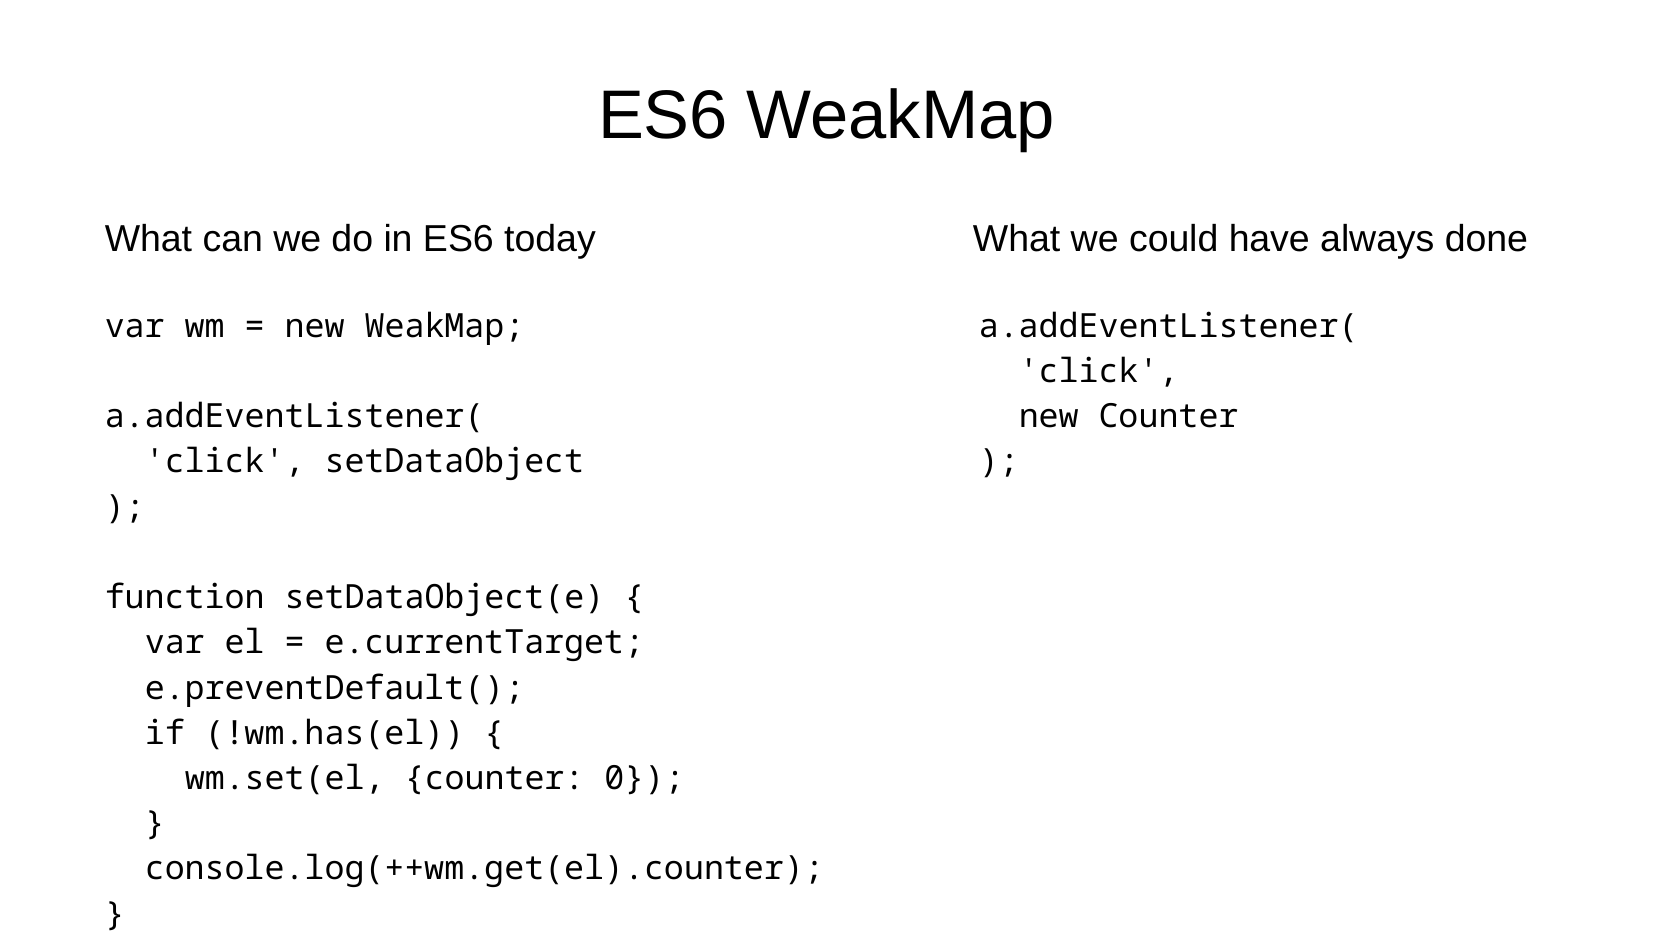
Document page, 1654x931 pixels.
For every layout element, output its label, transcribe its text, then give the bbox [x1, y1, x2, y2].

text_box What can we do in ES6 today [90, 210, 611, 267]
title ES6 WeakMap [82, 37, 1571, 193]
text_box var wm = new WeakMap; a.addEventListener( 'click', setDataObject ); function setDataObject(e) { var el = e.currentTarget; e.preventDefault(); if (!wm.has(el)) { wm.set(el, {counter: 0}); } console.log(++wm.get(el).counter); } [90, 294, 840, 870]
text_box a.addEventListener( 'click', new Counter ); [964, 294, 1634, 555]
text_box What we could have always done [958, 210, 1544, 267]
